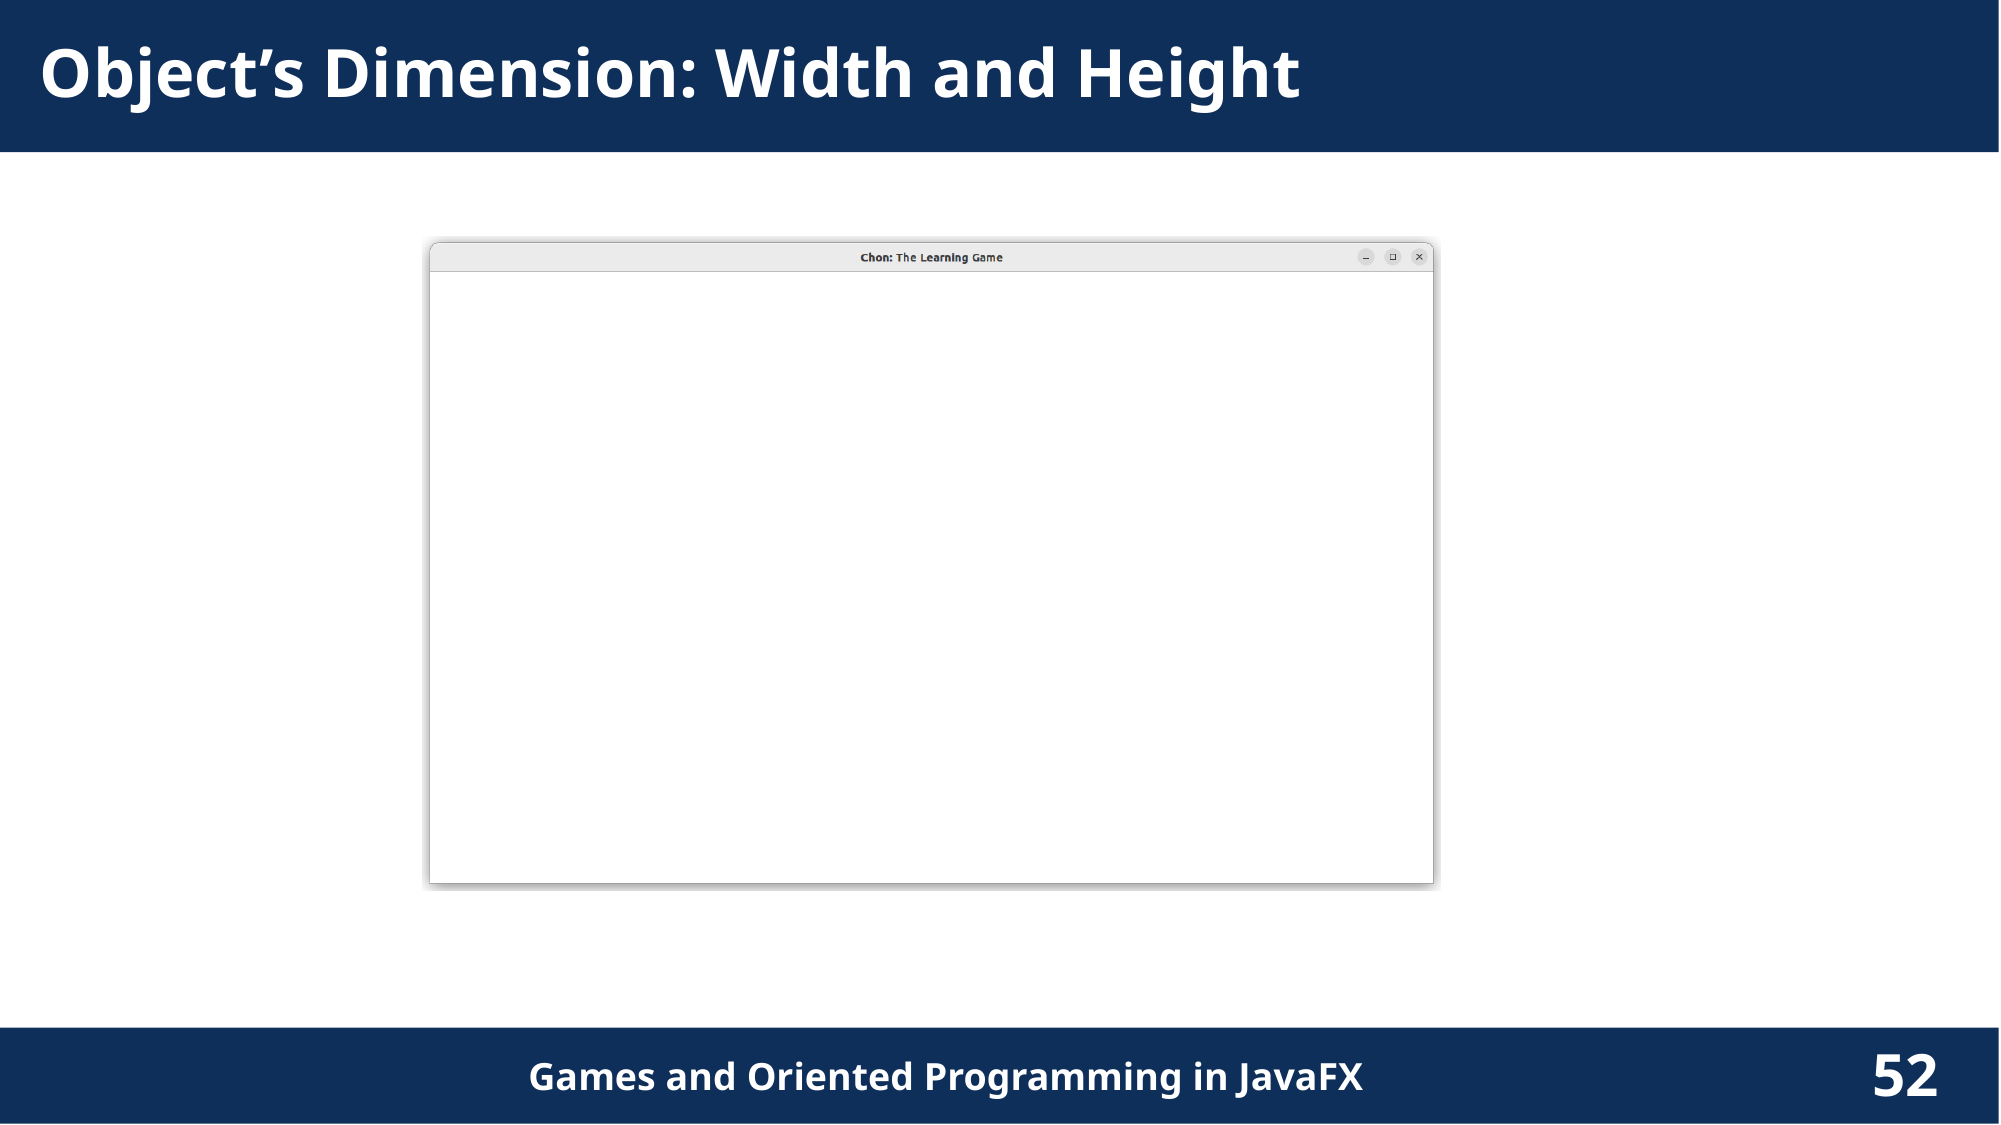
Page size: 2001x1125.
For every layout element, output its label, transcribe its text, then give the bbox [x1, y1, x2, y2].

text_box Object’s Dimension: Width and Height [25, 23, 1999, 119]
picture [422, 236, 1441, 891]
